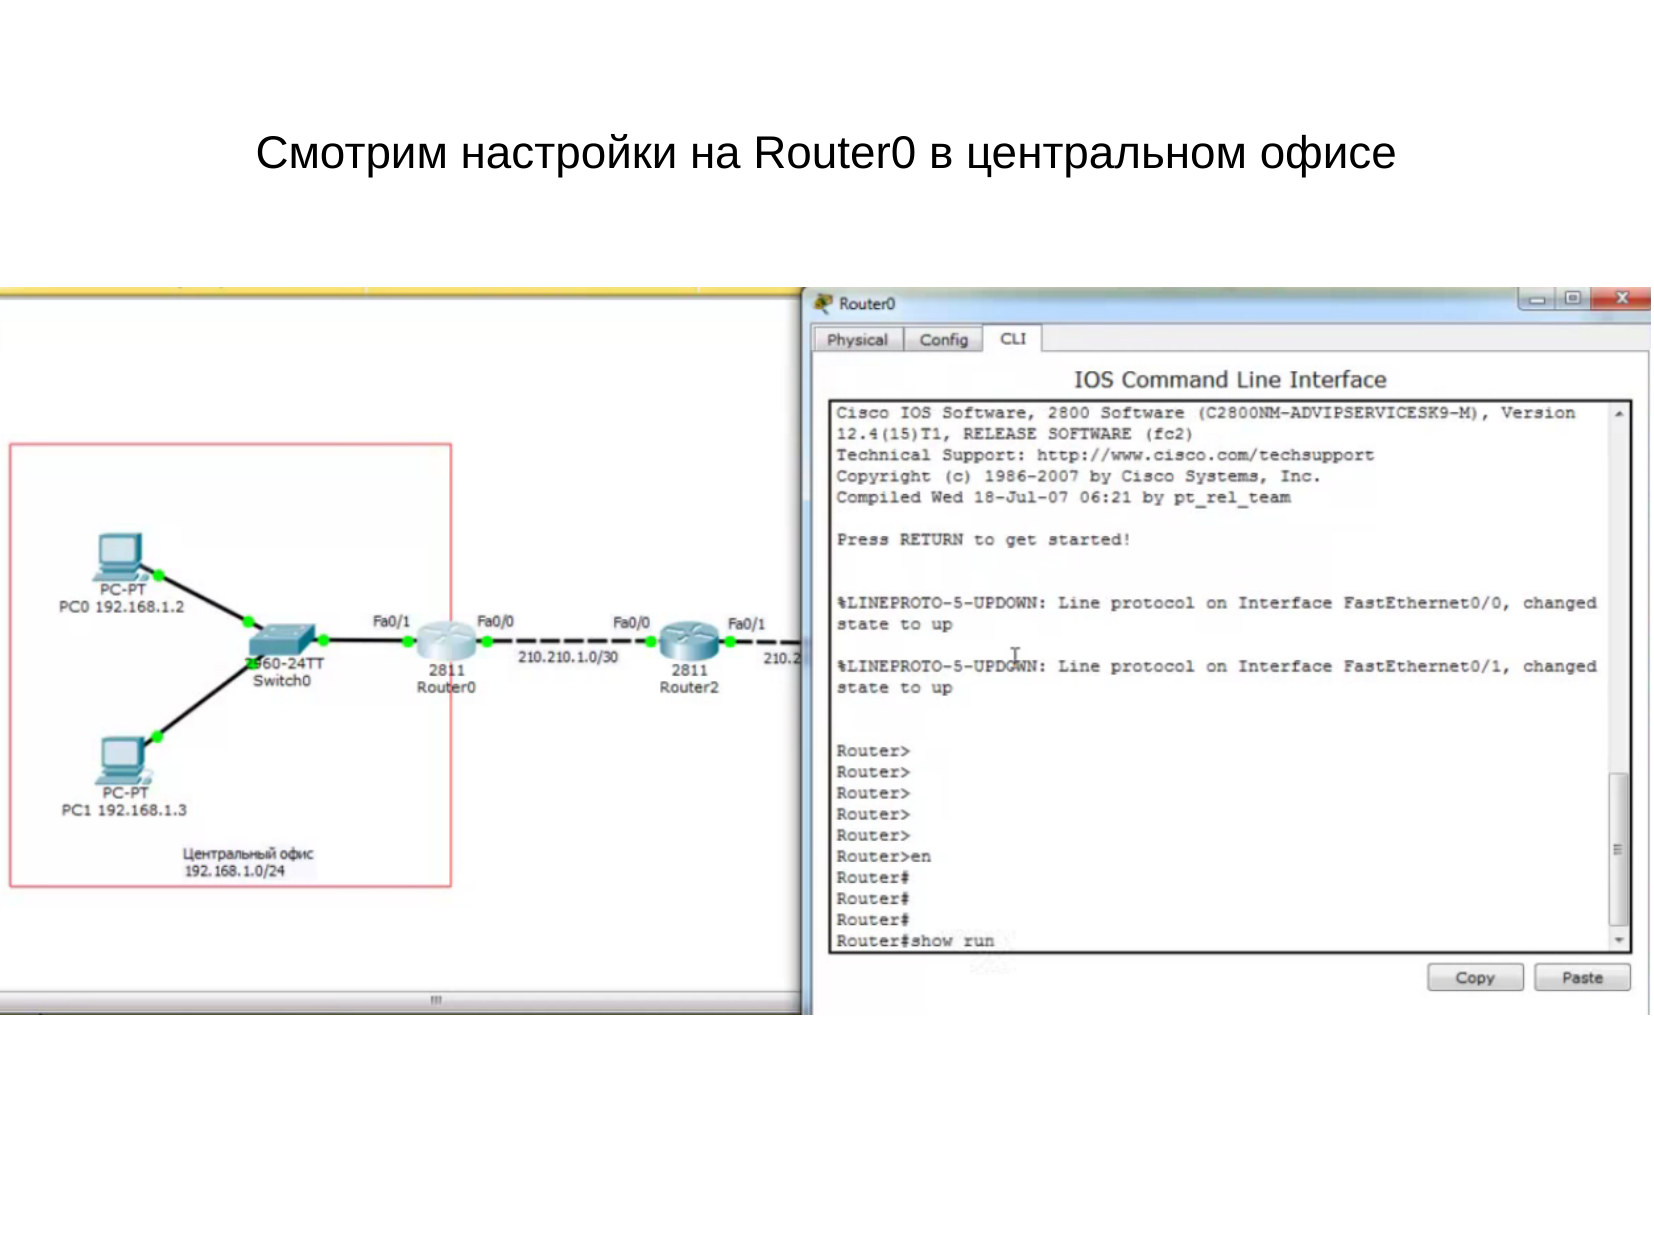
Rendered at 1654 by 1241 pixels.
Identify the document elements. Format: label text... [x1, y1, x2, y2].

title Смотрим настройки на Router0 в центральном офисе [82, 49, 1571, 257]
picture [0, 287, 1651, 1015]
